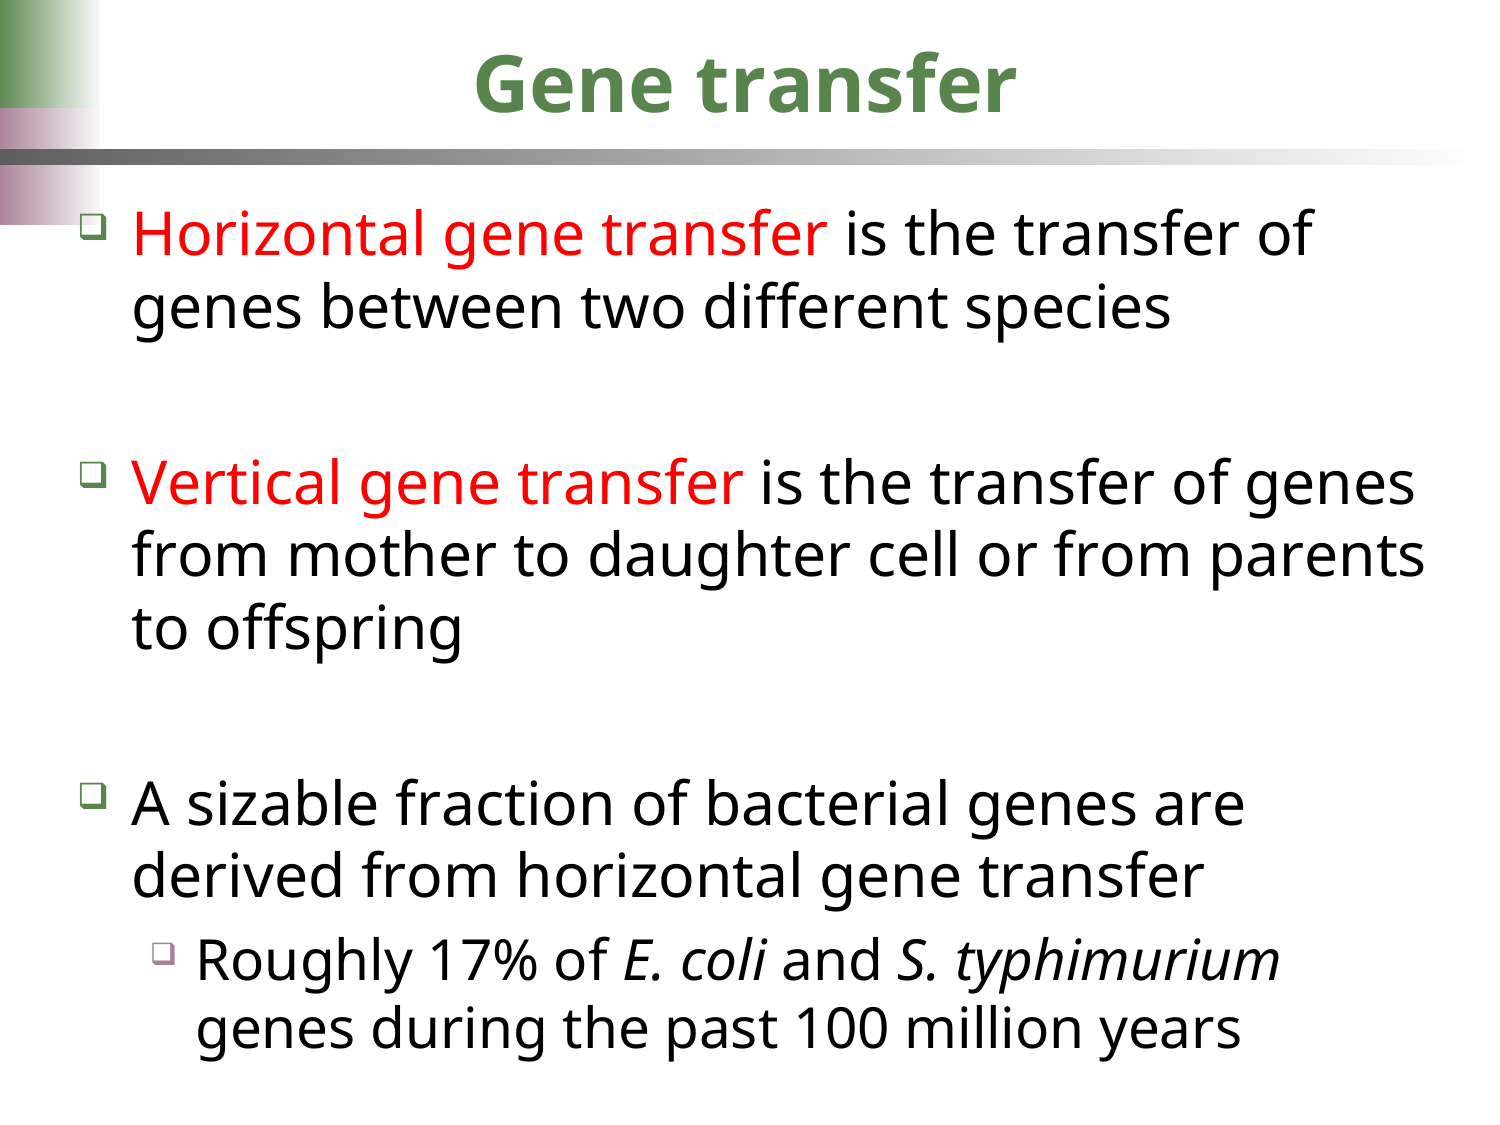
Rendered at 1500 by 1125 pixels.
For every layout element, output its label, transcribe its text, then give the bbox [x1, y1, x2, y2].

title Gene transfer [133, 24, 1359, 138]
list Horizontal gene transfer is the transfer of genes between two different species Vertical gene transfer is the transfer of genes from mother to daughter cell or from parents to offspring A sizable fraction of bacterial genes are derived from horizontal gene transfer Roughly 17% of E. coli and S. typhimurium genes during the past 100 million years [62, 187, 1463, 1075]
